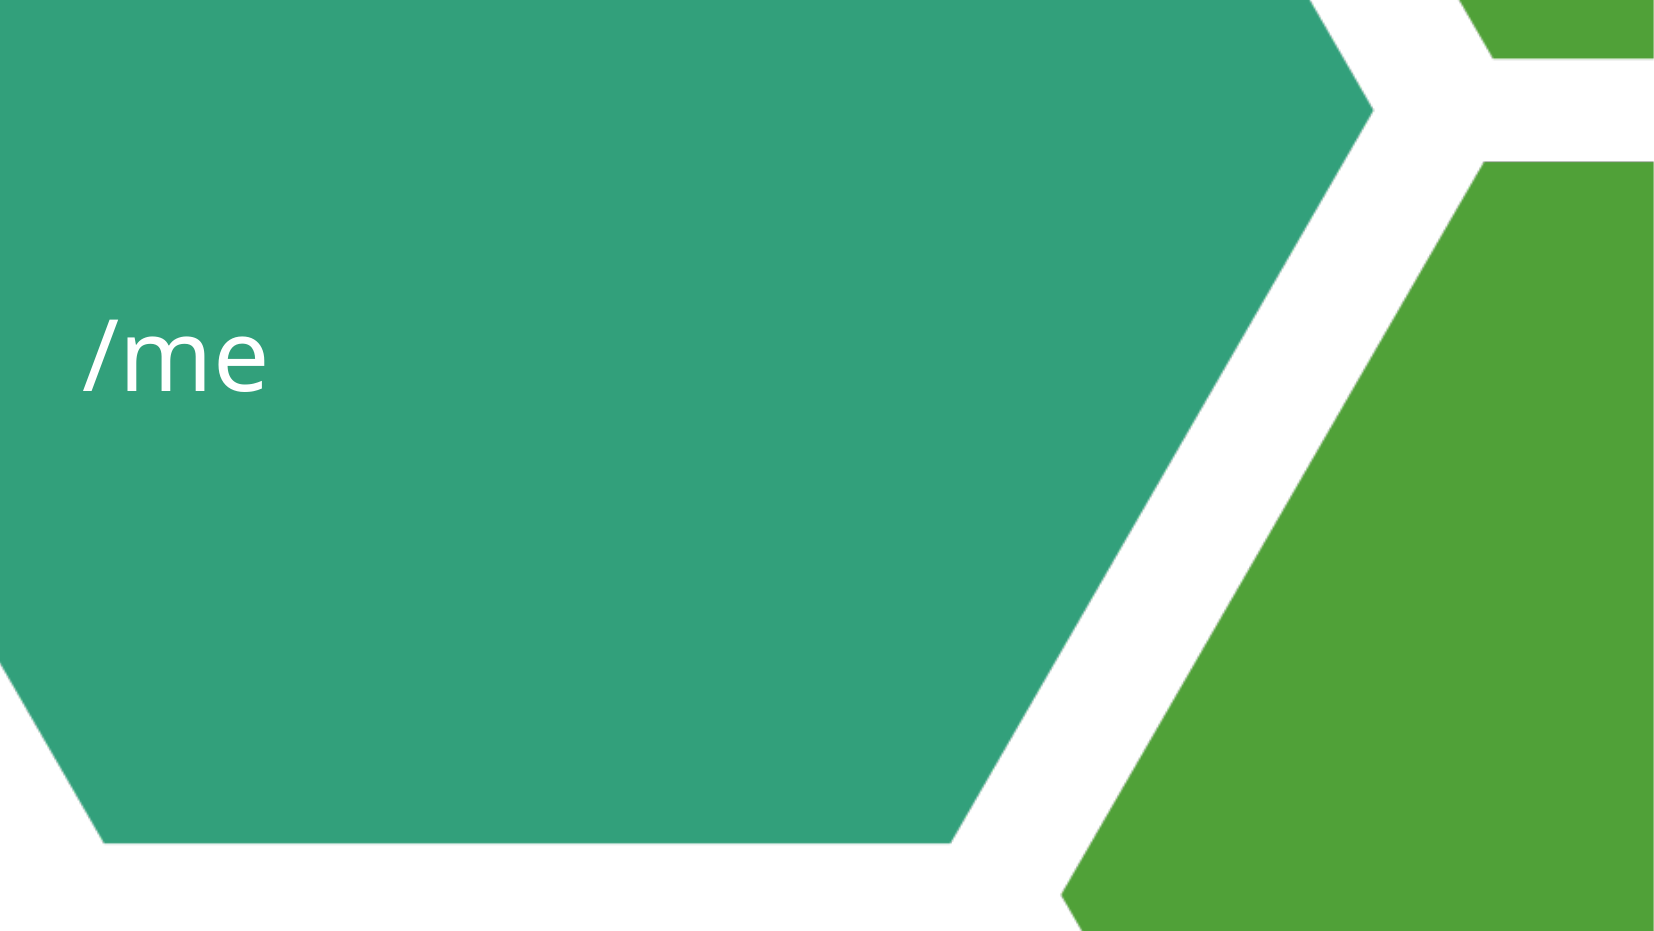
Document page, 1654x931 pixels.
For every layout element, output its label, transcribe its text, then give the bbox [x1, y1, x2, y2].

title /me [82, 219, 1218, 486]
picture [0, 0, 1654, 931]
